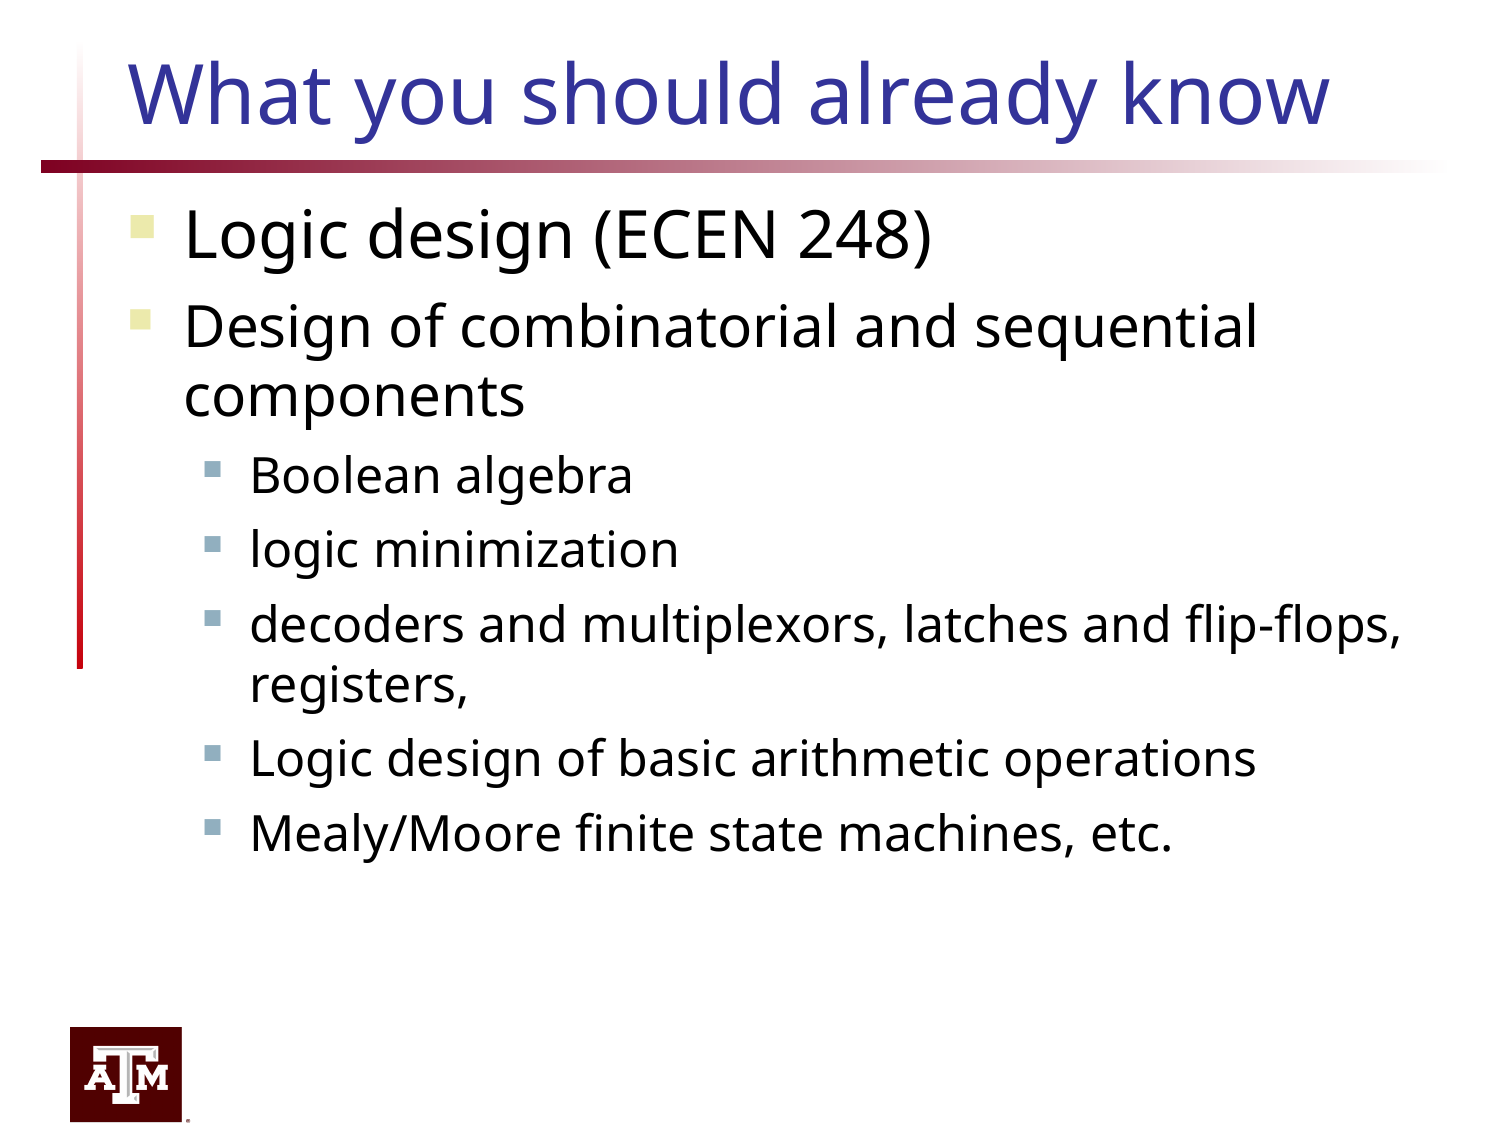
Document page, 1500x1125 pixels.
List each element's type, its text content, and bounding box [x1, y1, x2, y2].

list Logic design (ECEN 248) Design of combinatorial and sequential components Boolean algebra logic minimization decoders and multiplexors, latches and flip-flops, registers, Logic design of basic arithmetic operations Mealy/Moore finite state machines, etc. [112, 184, 1469, 991]
picture [60, 1023, 196, 1125]
title What you should already know [112, 15, 1468, 149]
